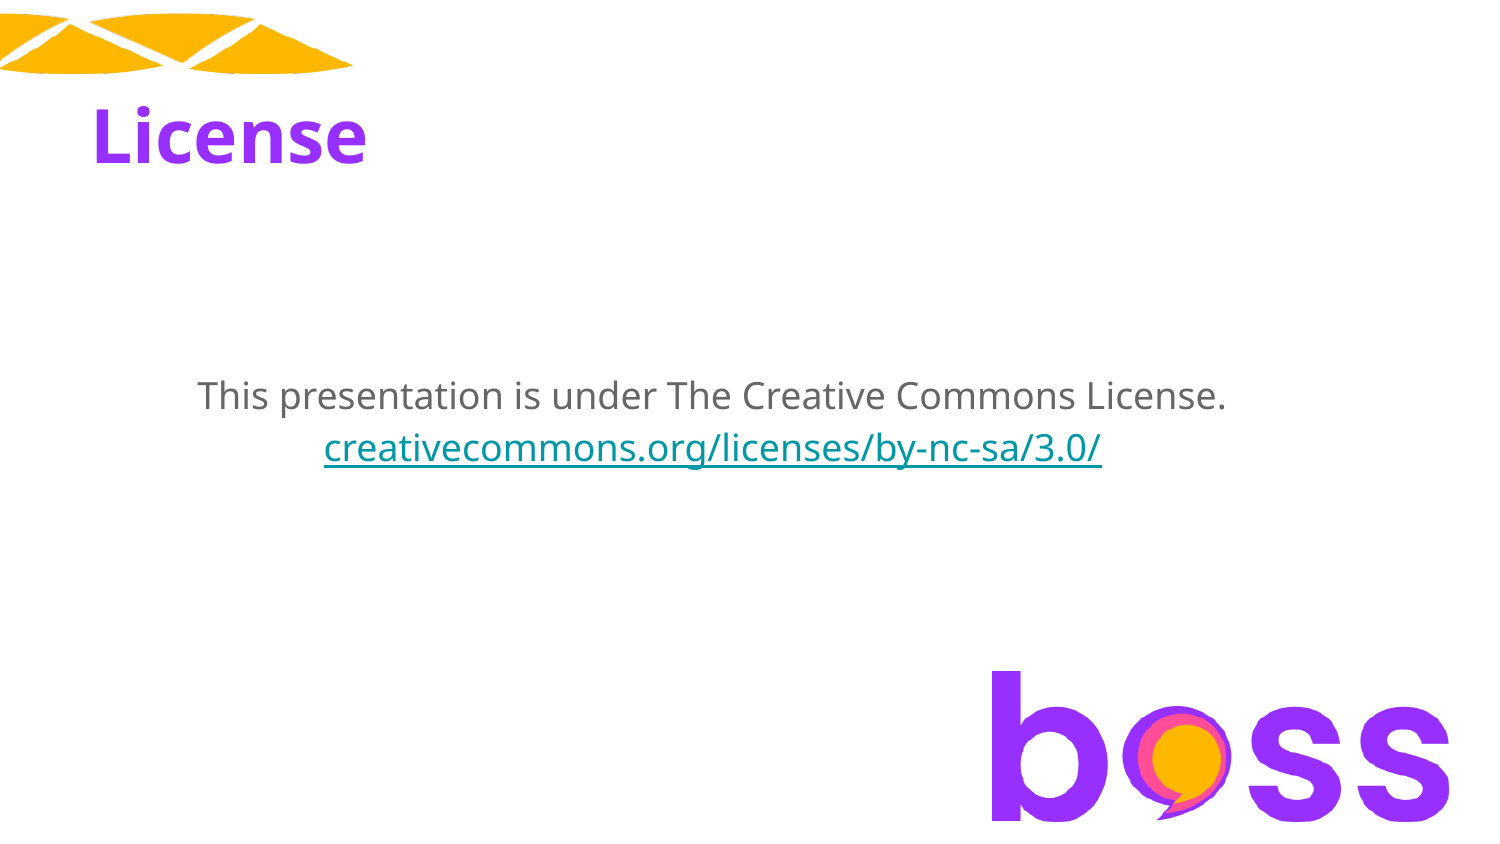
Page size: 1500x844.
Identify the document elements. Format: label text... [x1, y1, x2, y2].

title License [75, 74, 1473, 168]
list This presentation is under The Creative Commons License. creativecommons.org/licenses/by-nc-sa/3.0/ [75, 168, 1361, 673]
picture [0, 13, 354, 75]
picture [992, 671, 1449, 822]
